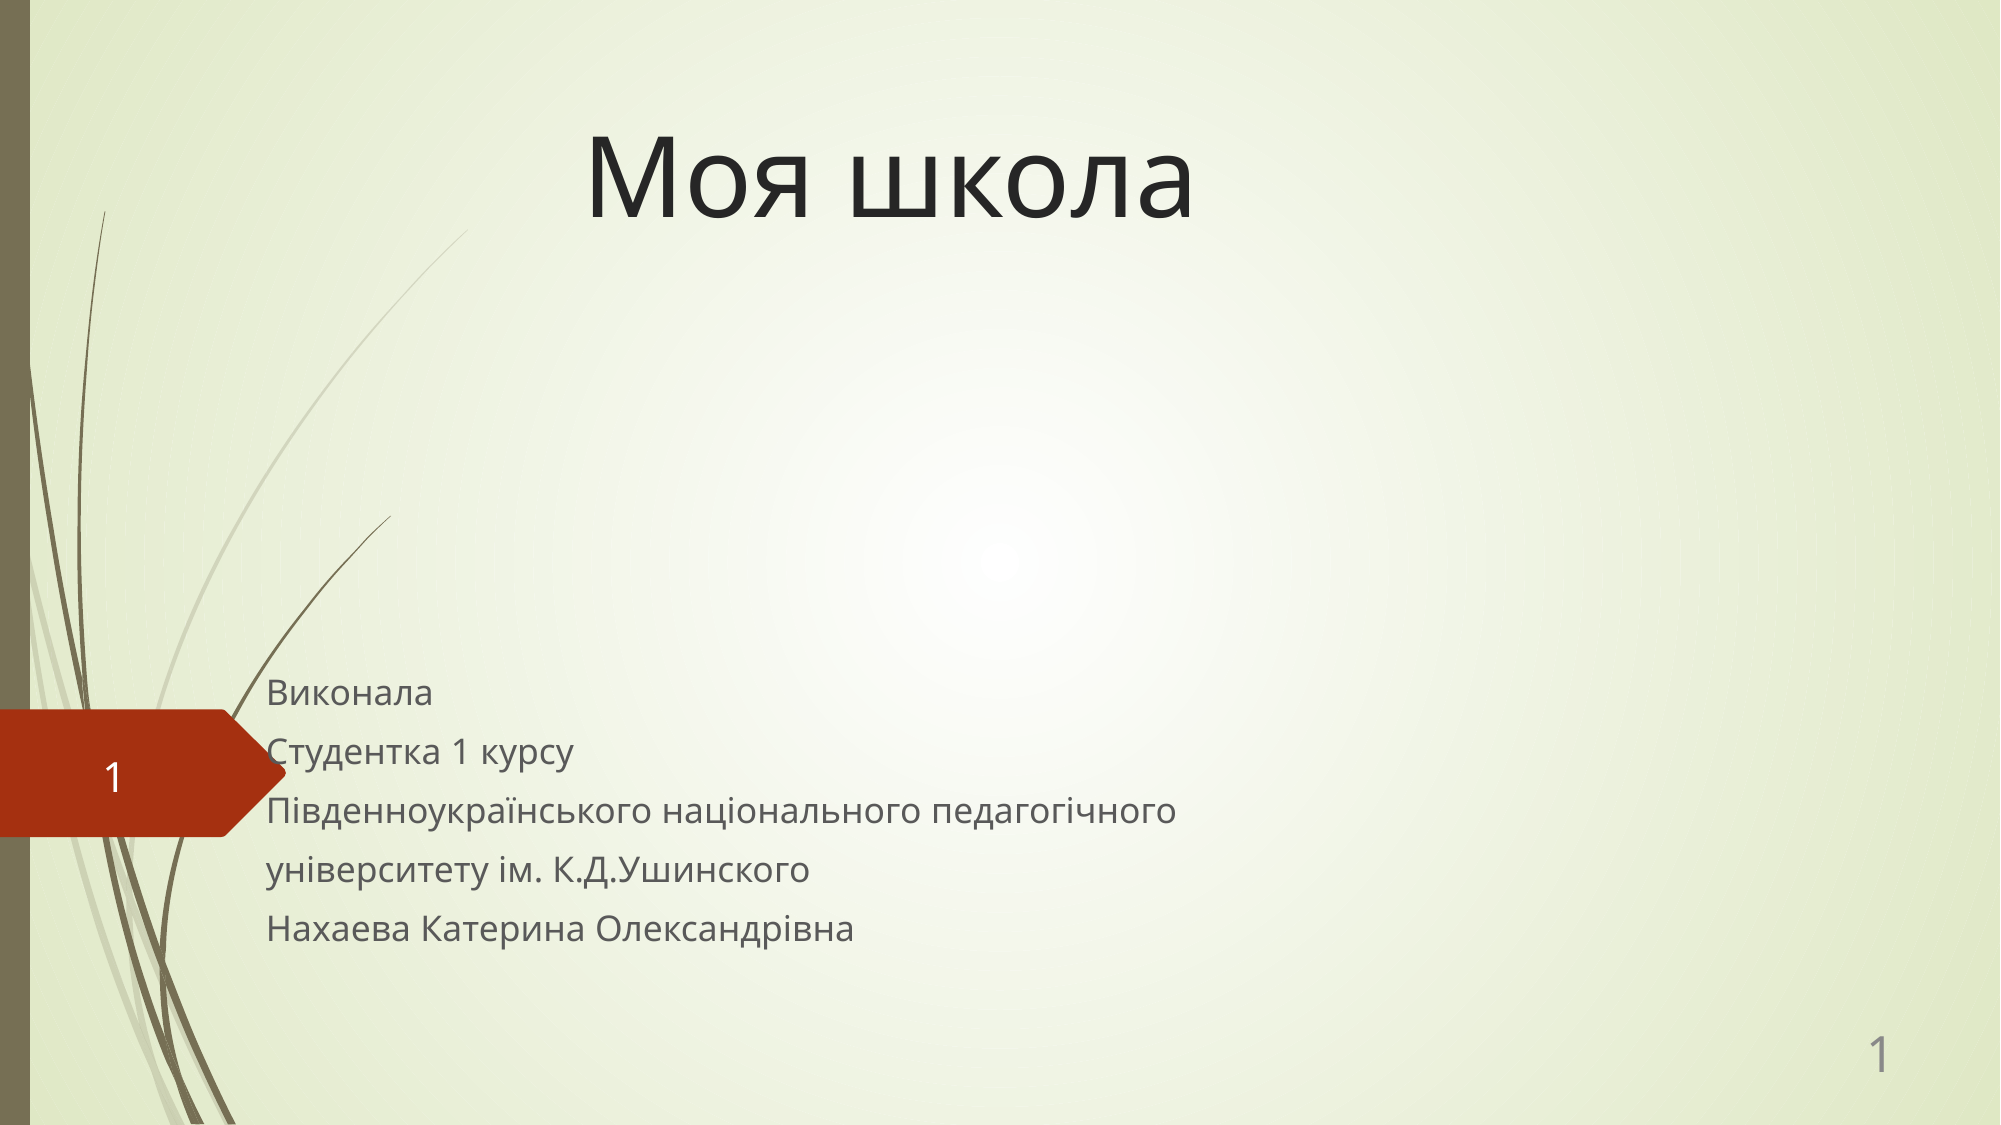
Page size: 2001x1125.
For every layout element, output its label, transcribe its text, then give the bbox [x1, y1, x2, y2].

subtitle Виконала Студентка 1 курсу Південноукраїнського національного педагогічного університету ім. К.Д.Ушинского Нахаева Катерина Олександрівна [250, 667, 1714, 972]
title Моя школа [567, 0, 2000, 248]
text_box 1 [87, 743, 216, 803]
text_box 1 [1851, 1014, 2000, 1079]
